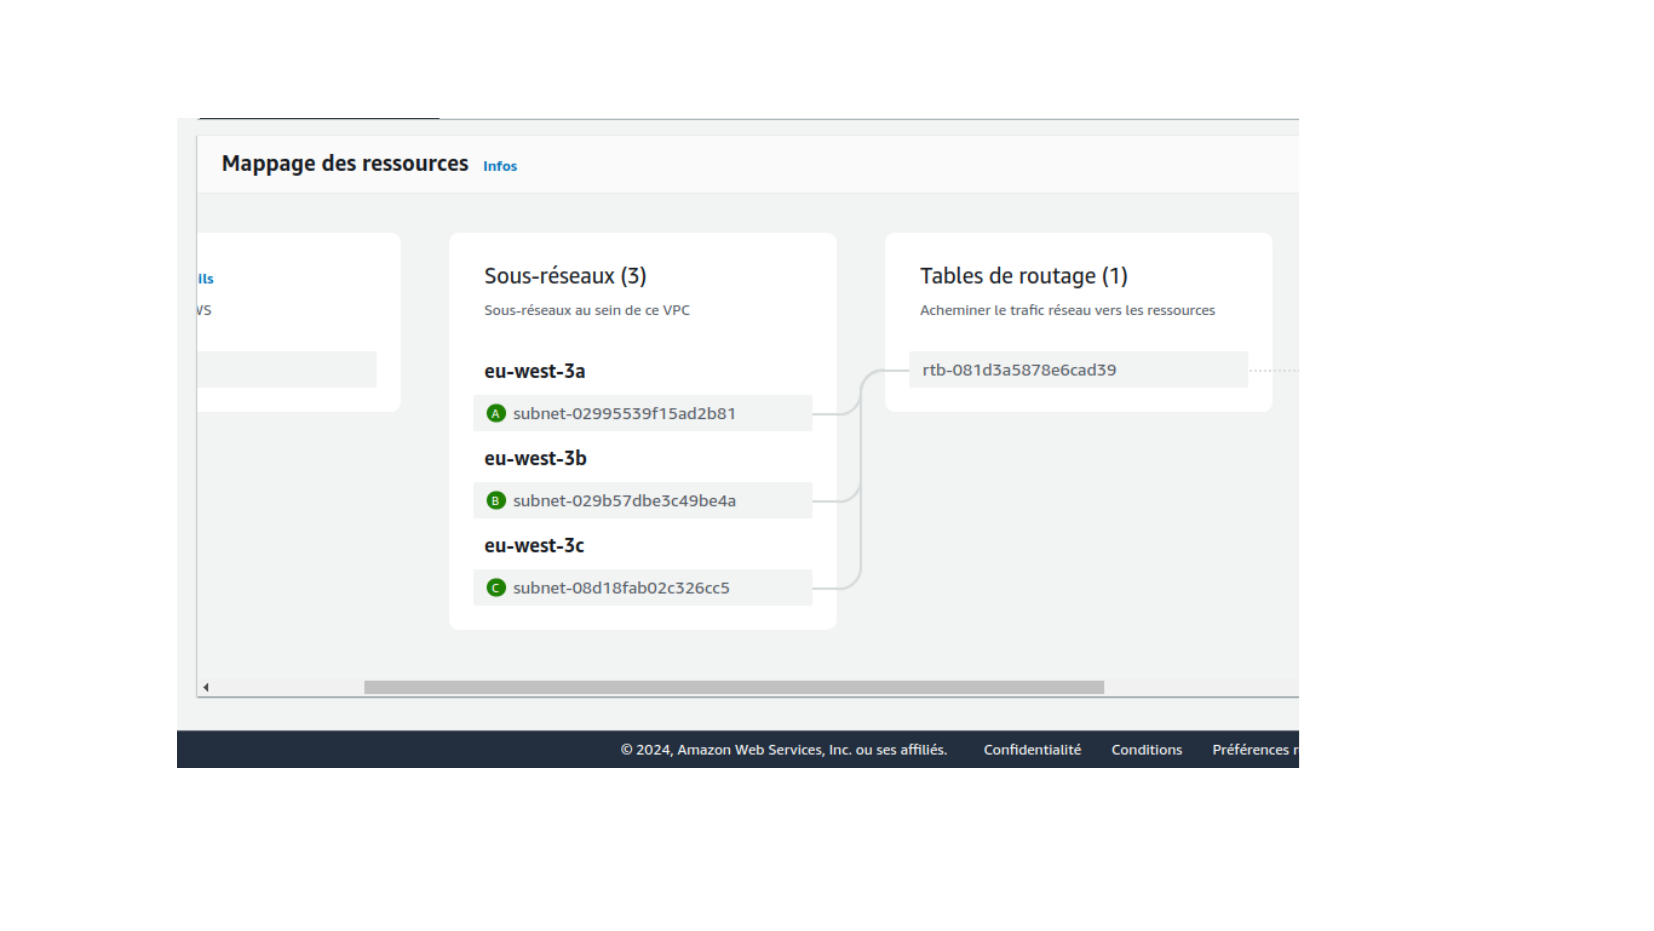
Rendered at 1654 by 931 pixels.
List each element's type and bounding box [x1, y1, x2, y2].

picture [177, 118, 1300, 768]
